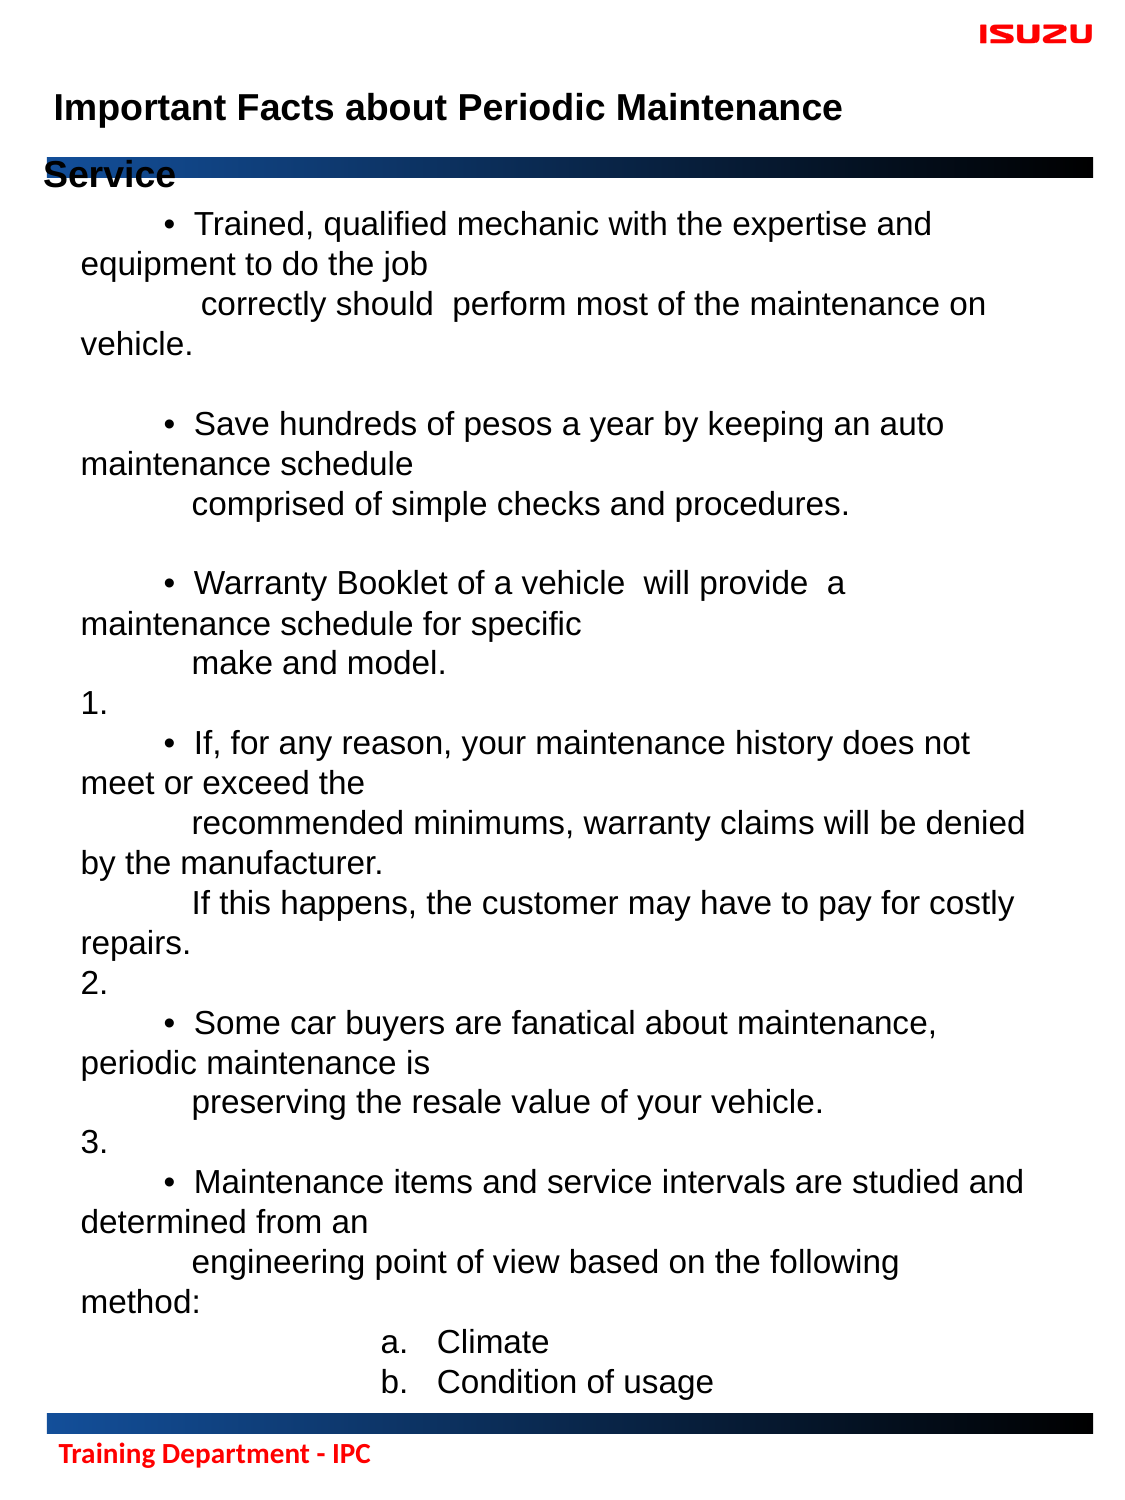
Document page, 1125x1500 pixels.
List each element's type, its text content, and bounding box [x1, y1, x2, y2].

text_box • Trained, qualified mechanic with the expertise and equipment to do the job correctly should perform most of the maintenance on vehicle. • Save hundreds of pesos a year by keeping an auto maintenance schedule comprised of simple checks and procedures. • Warranty Booklet of a vehicle will provide a maintenance schedule for specific make and model. • If, for any reason, your maintenance history does not meet or exceed the recommended minimums, warranty claims will be denied by the manufacturer. If this happens, the customer may have to pay for costly repairs. • Some car buyers are fanatical about maintenance, periodic maintenance is preserving the resale value of your vehicle. • Maintenance items and service intervals are studied and determined from an engineering point of view based on the following method: Climate Condition of usage [66, 150, 1050, 1408]
text_box Important Facts about Periodic Maintenance Service [28, 52, 882, 204]
